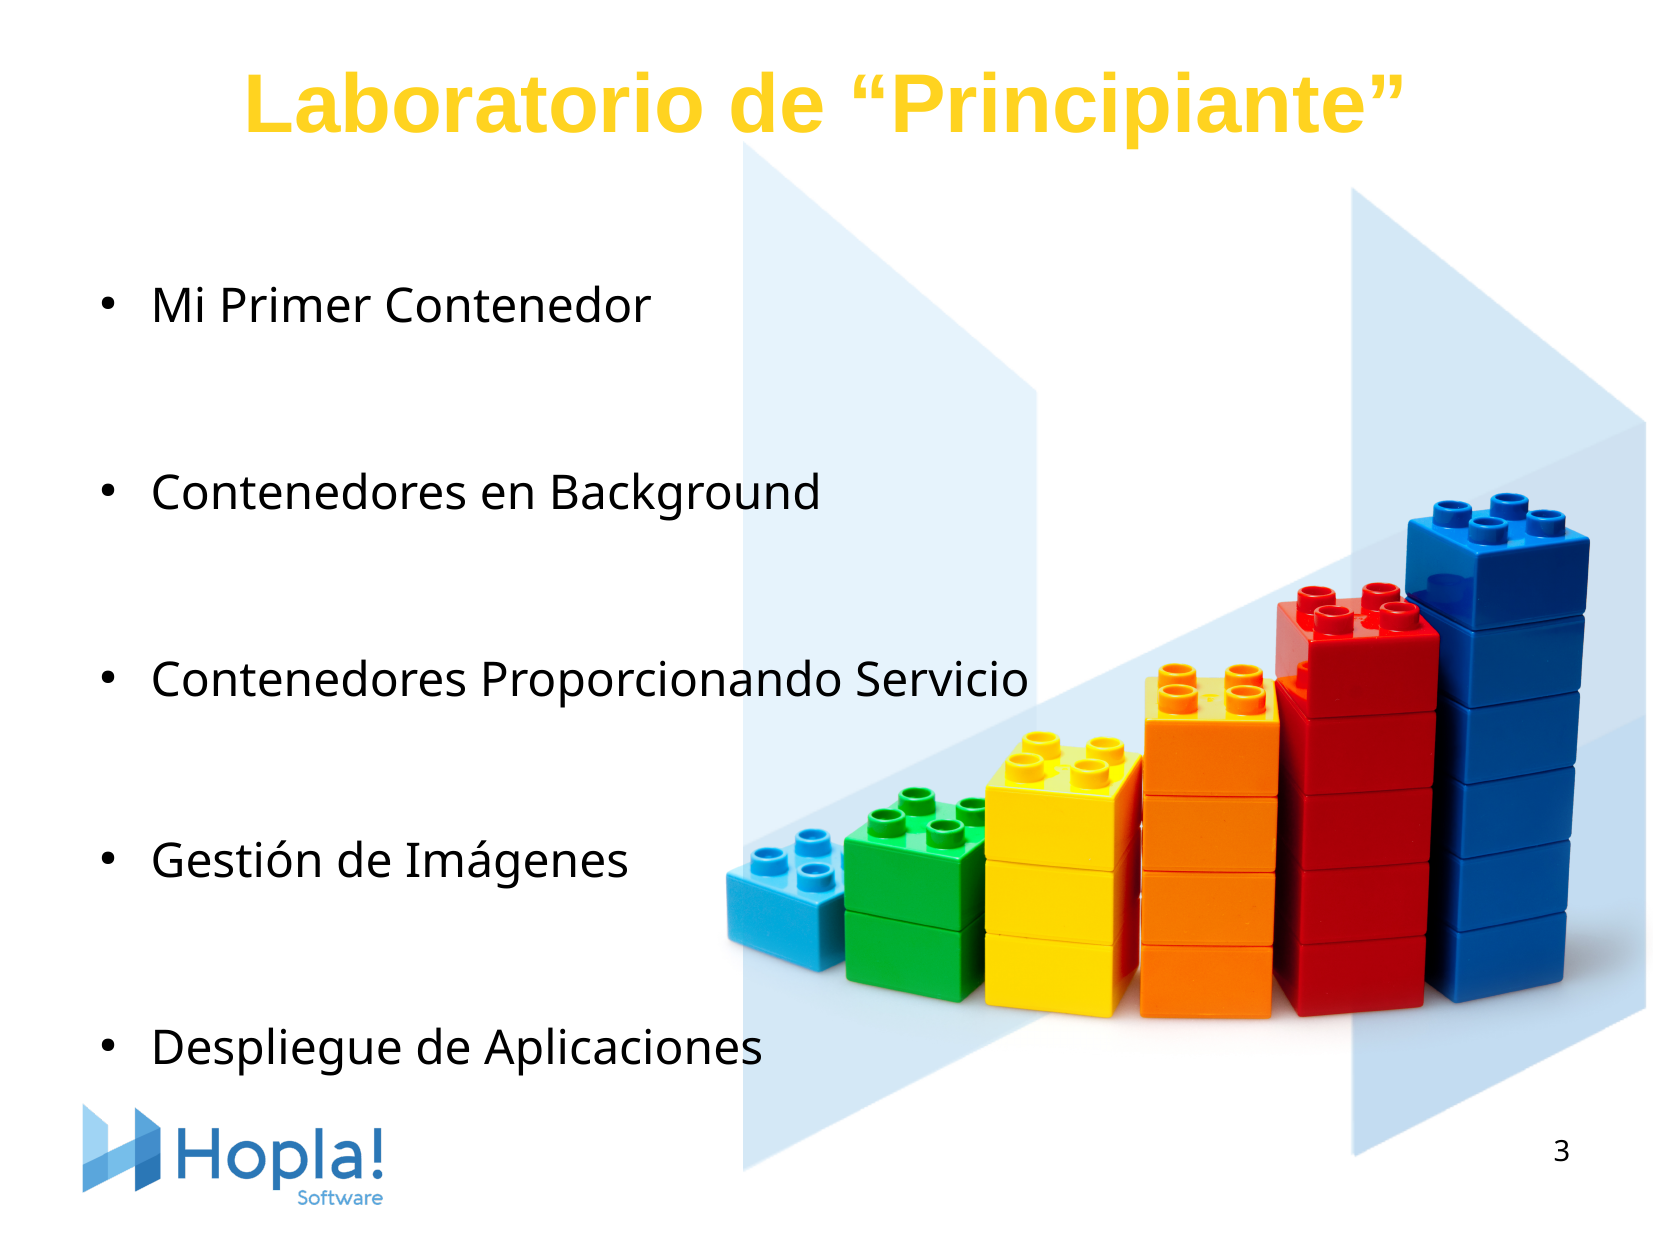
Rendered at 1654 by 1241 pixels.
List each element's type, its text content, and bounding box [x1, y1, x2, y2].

picture [82, 1103, 383, 1205]
list Mi Primer Contenedor Contenedores en Background Contenedores Proporcionando Servicio Gestión de Imágenes Despliegue de Aplicaciones [82, 188, 1571, 1087]
picture [678, 141, 1654, 1178]
title Laboratorio de “Principiante” [82, 20, 1571, 188]
